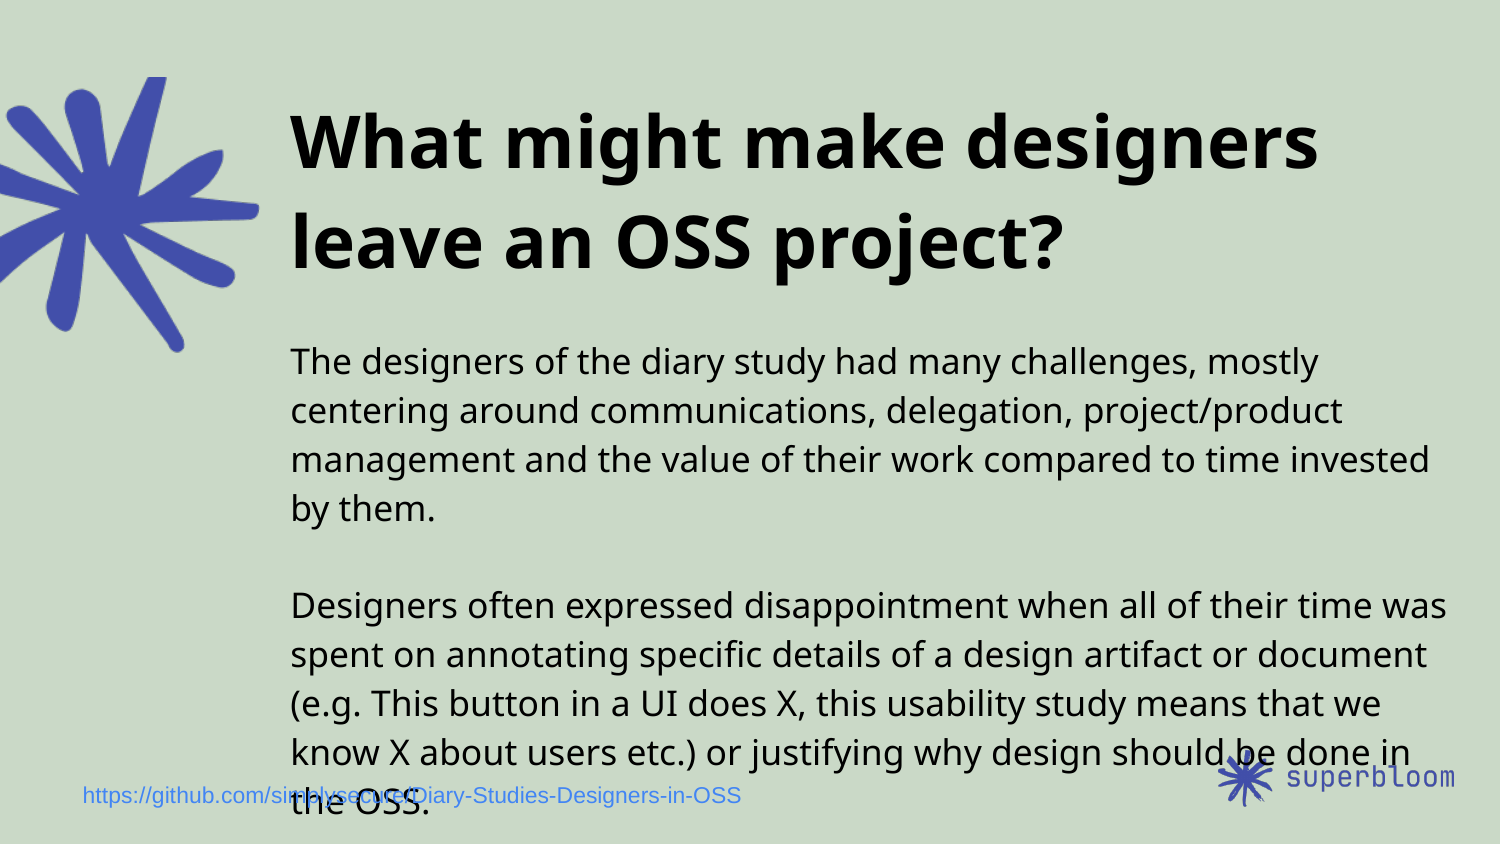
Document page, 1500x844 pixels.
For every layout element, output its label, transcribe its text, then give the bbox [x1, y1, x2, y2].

picture [0, 77, 300, 373]
text_box The designers of the diary study had many challenges, mostly centering around communications, delegation, project/product management and the value of their work compared to time invested by them. Designers often expressed disappointment when all of their time was spent on annotating specific details of a design artifact or document (e.g. This button in a UI does X, this usability study means that we know X about users etc.) or justifying why design should be done in the OSS. [275, 317, 1475, 844]
text_box What might make designers leave an OSS project? [275, 67, 1437, 299]
text_box https://github.com/simplysecure/Diary-Studies-Designers-in-OSS [67, 765, 786, 824]
